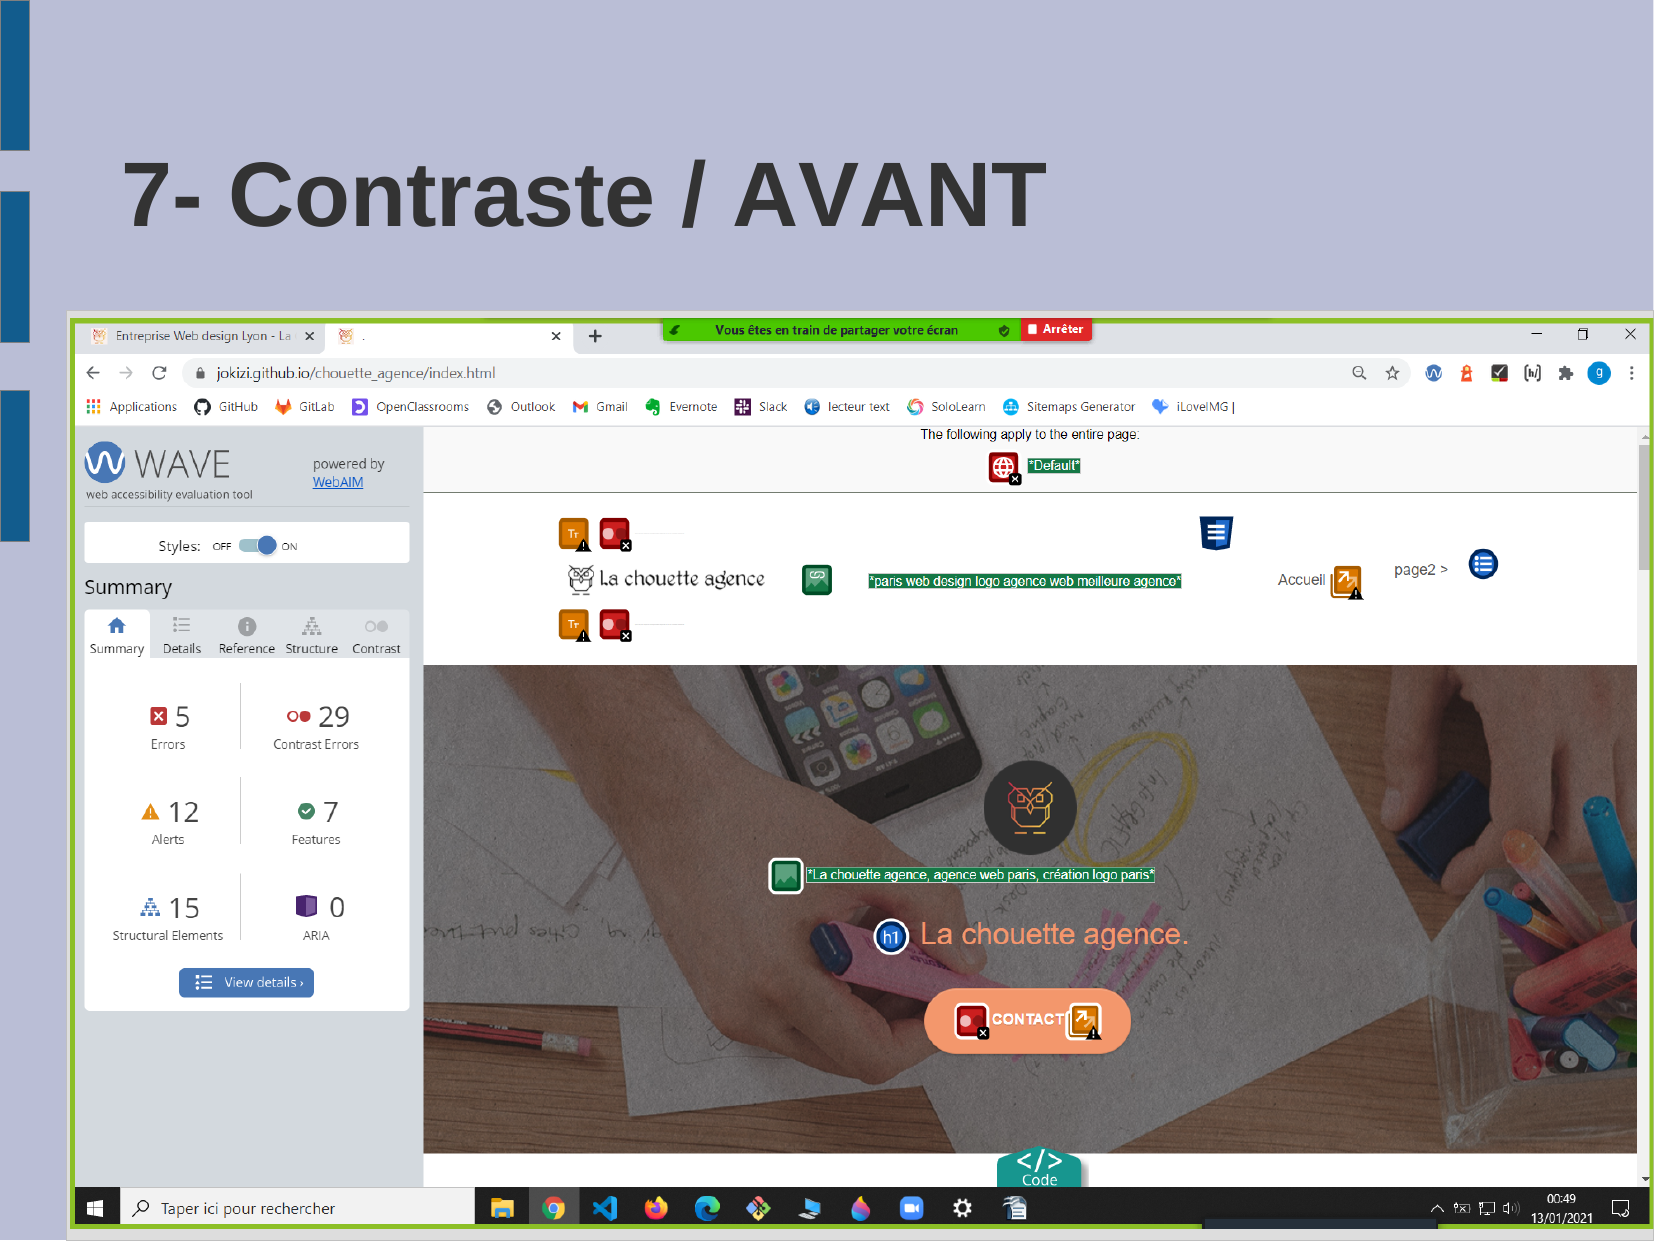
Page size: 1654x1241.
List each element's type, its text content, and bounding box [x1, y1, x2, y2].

title 7- Contraste / AVANT [121, 91, 1534, 299]
picture [70, 318, 1654, 1229]
